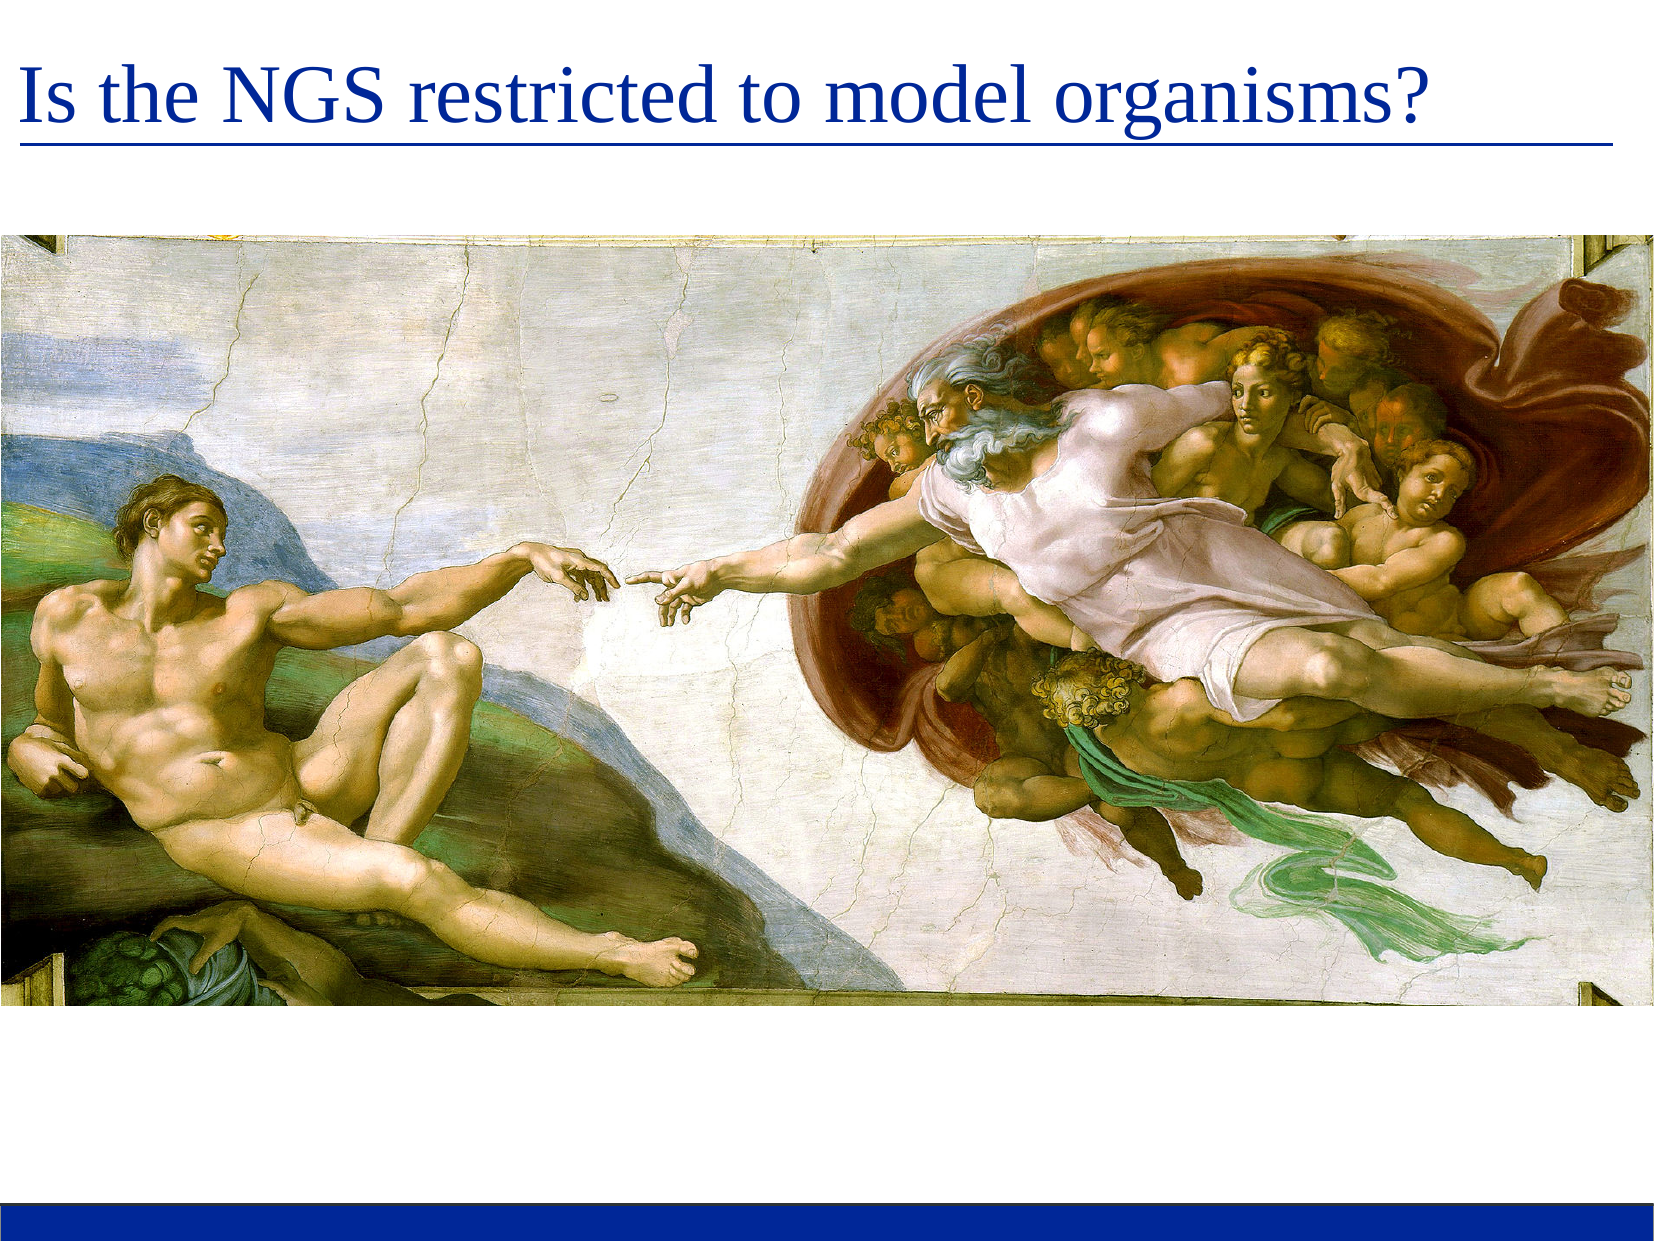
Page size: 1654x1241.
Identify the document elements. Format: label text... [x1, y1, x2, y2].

title Is the NGS restricted to model organisms? [17, 0, 1589, 198]
picture [1, 235, 1654, 1006]
